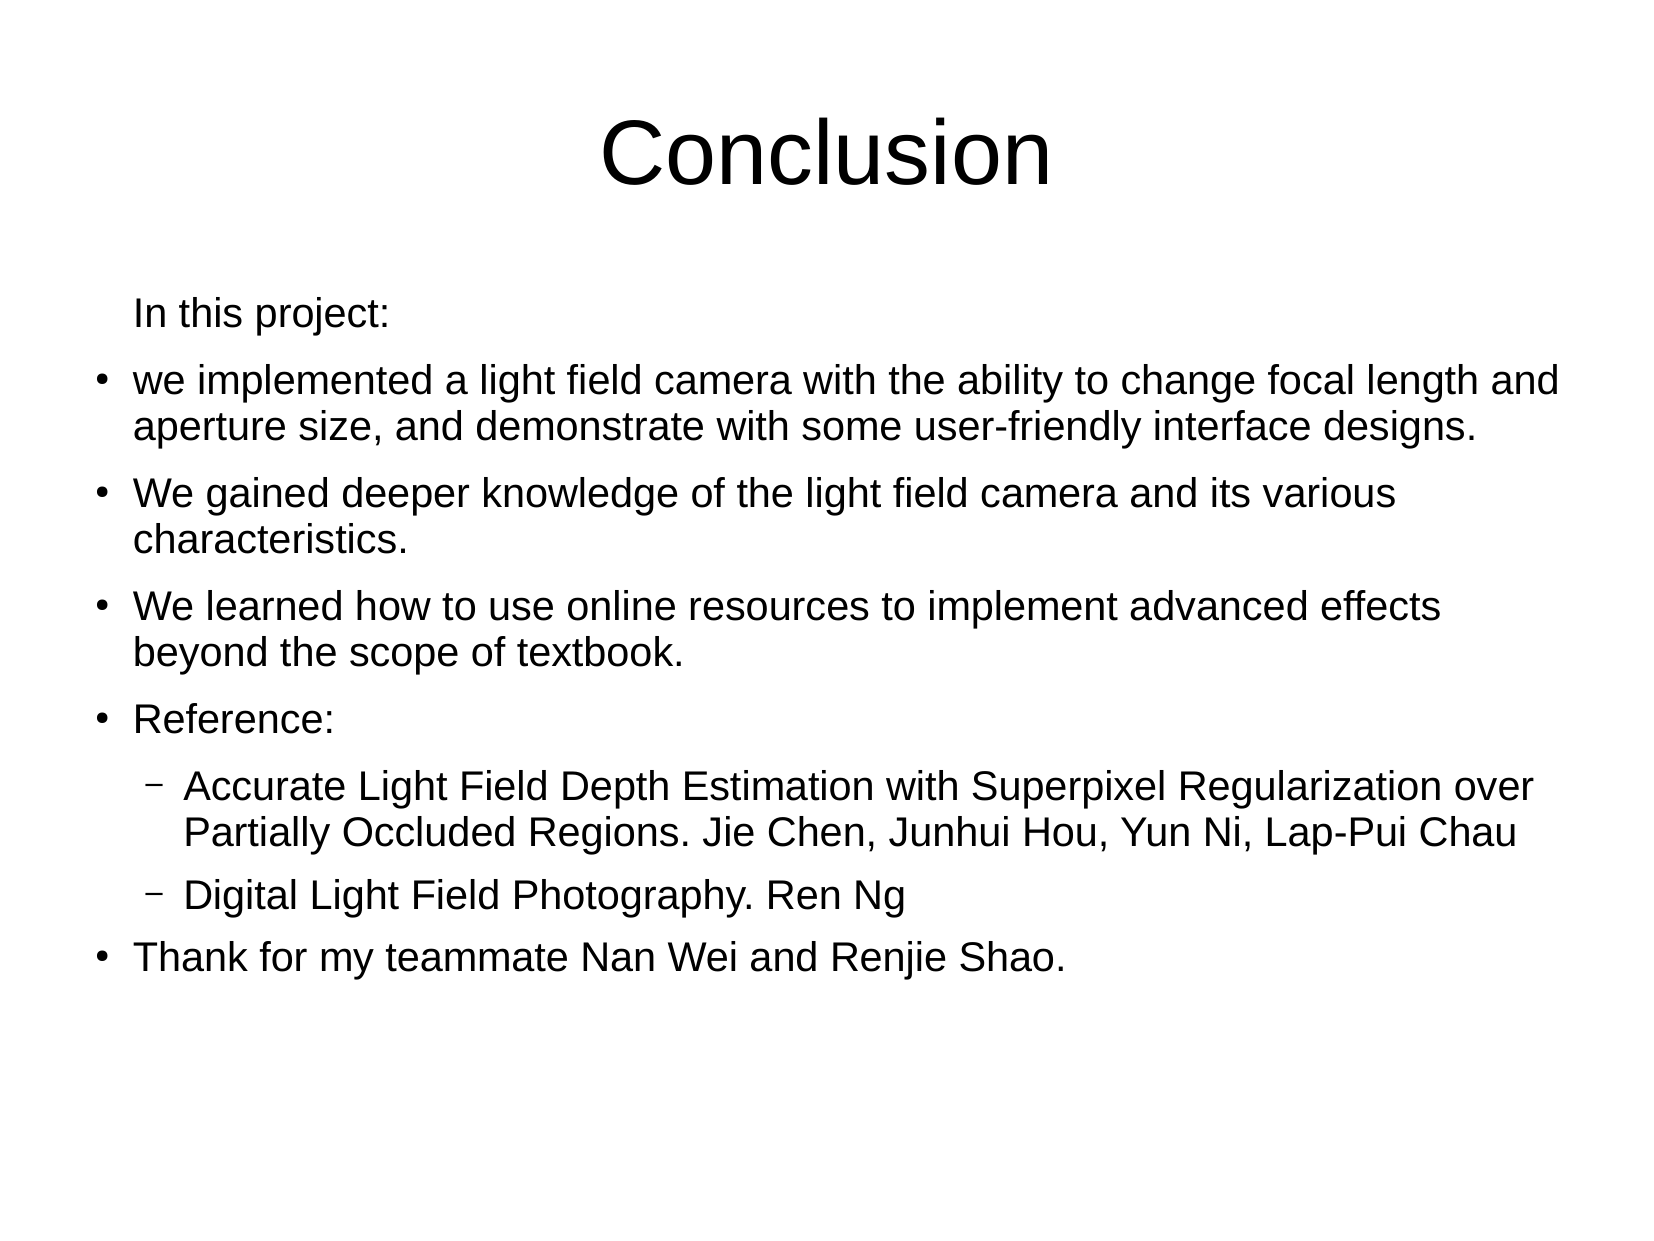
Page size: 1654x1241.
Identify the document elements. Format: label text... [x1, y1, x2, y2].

list In this project: we implemented a light field camera with the ability to change focal length and aperture size, and demonstrate with some user-friendly interface designs. We gained deeper knowledge of the light field camera and its various characteristics. We learned how to use online resources to implement advanced effects beyond the scope of textbook. Reference: Accurate Light Field Depth Estimation with Superpixel Regularization over Partially Occluded Regions. Jie Chen, Junhui Hou, Yun Ni, Lap-Pui Chau Digital Light Field Photography. Ren Ng Thank for my teammate Nan Wei and Renjie Shao. [82, 290, 1571, 1010]
title Conclusion [82, 49, 1571, 257]
